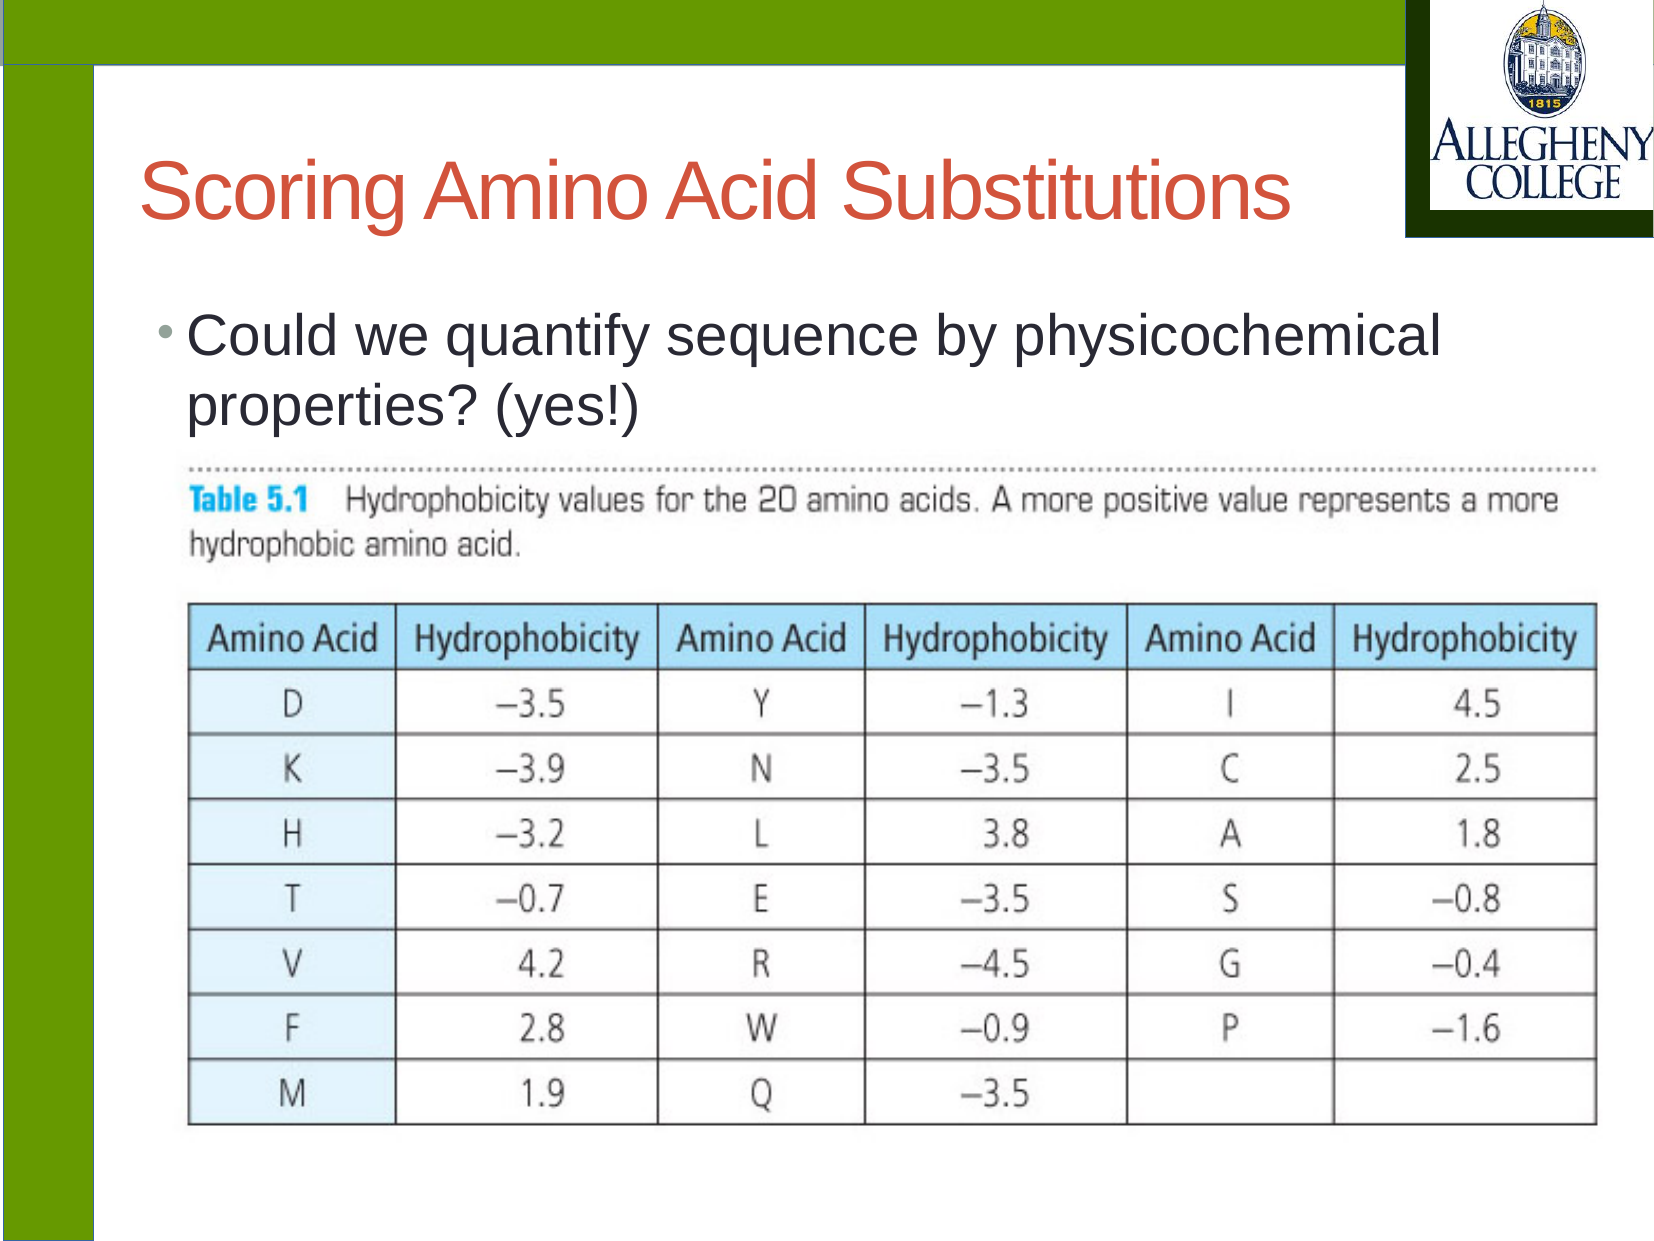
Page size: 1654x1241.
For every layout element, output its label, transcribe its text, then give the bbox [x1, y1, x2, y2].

text_box [3, 0, 1654, 1241]
picture [148, 449, 1636, 1164]
picture [1430, 0, 1654, 210]
title Scoring Amino Acid Substitutions [124, 96, 1613, 276]
list Could we quantify sequence by physicochemical properties? (yes!) [141, 289, 1630, 1172]
